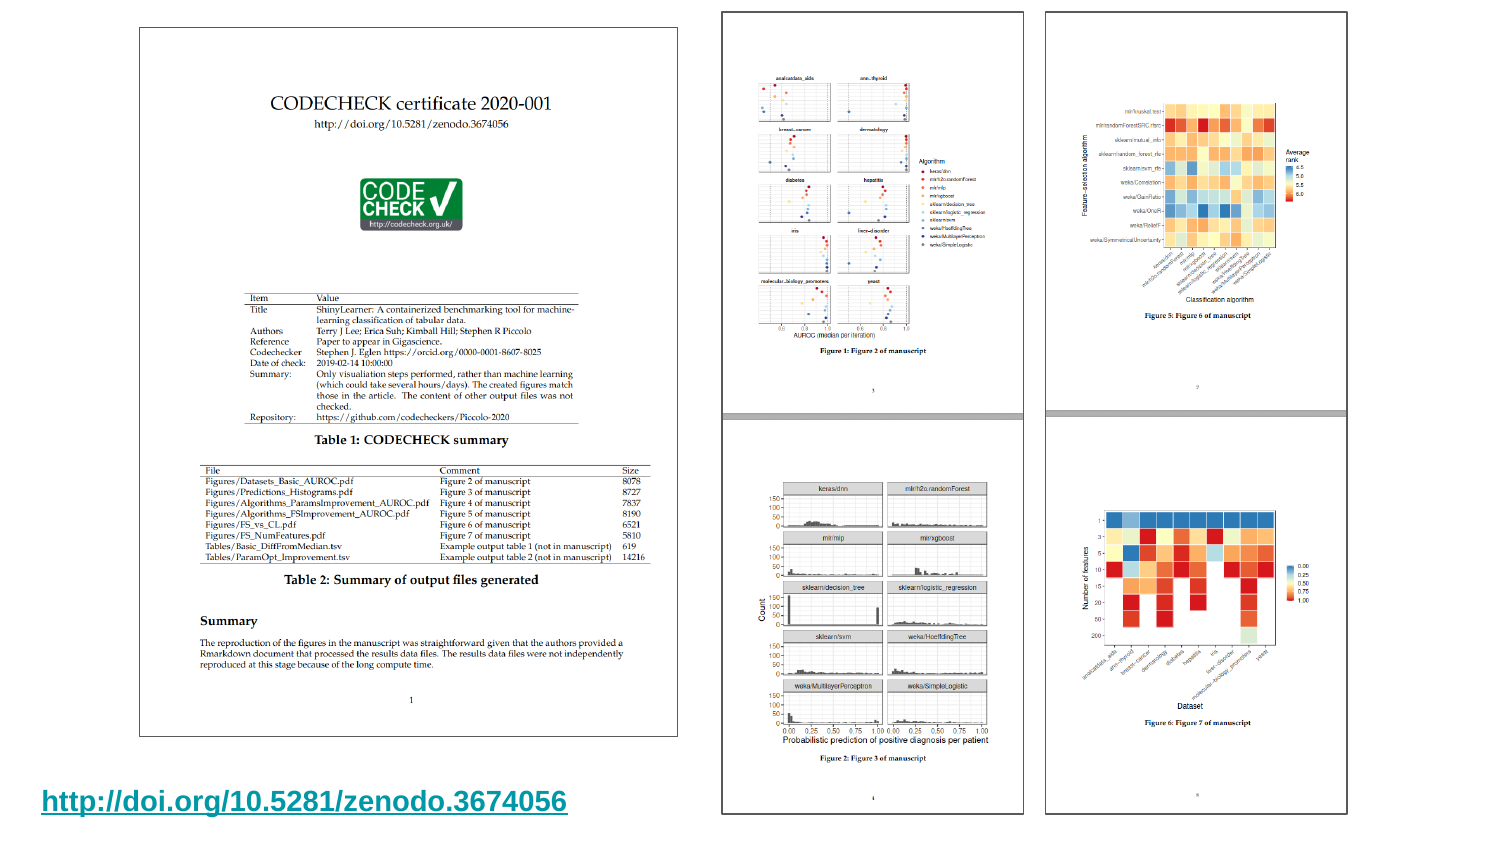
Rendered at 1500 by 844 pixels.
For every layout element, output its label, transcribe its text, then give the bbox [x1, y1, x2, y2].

picture [1046, 12, 1347, 814]
picture [722, 12, 1023, 814]
list http://doi.org/10.5281/zenodo.3674056 [26, 764, 1424, 837]
picture [140, 28, 677, 736]
